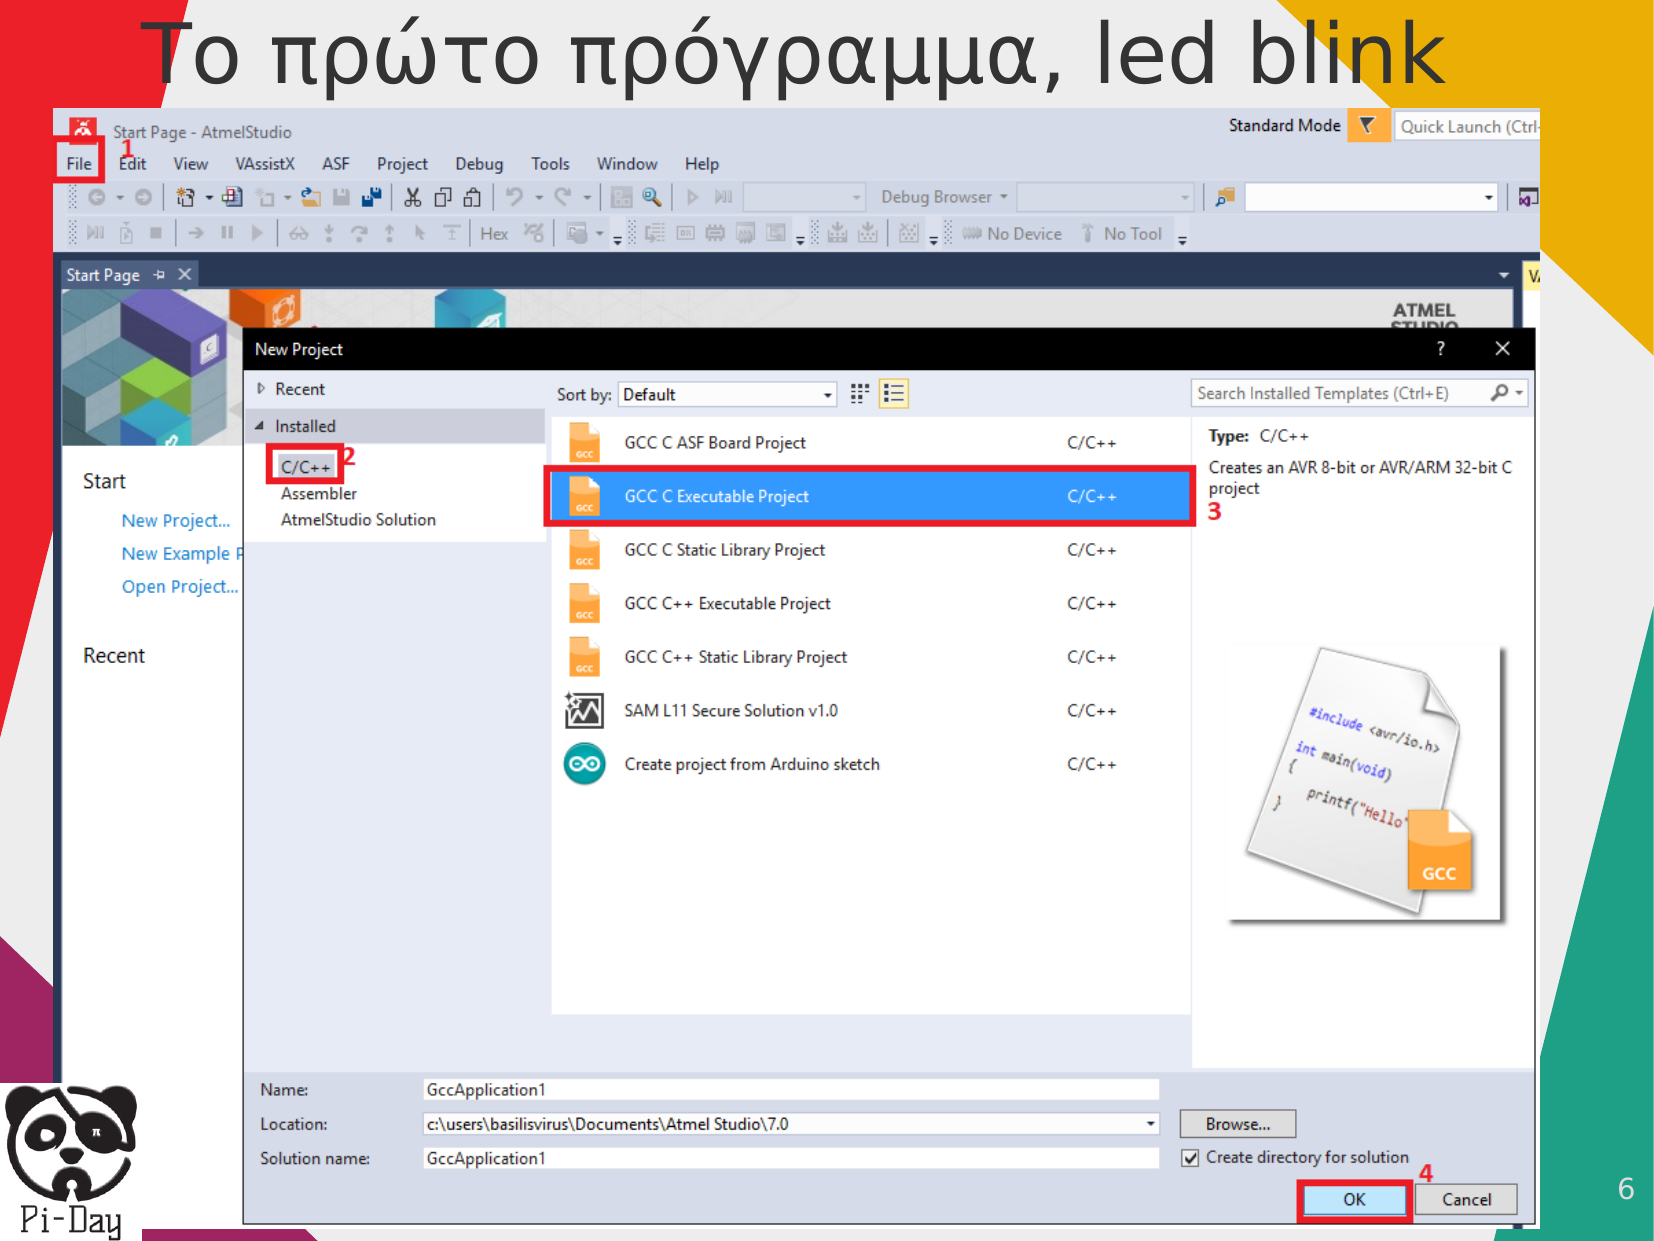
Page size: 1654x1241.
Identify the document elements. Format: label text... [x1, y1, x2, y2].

title Το πρώτο πρόγραμμα, led blink [82, 2, 1507, 107]
picture [0, 108, 1540, 1241]
